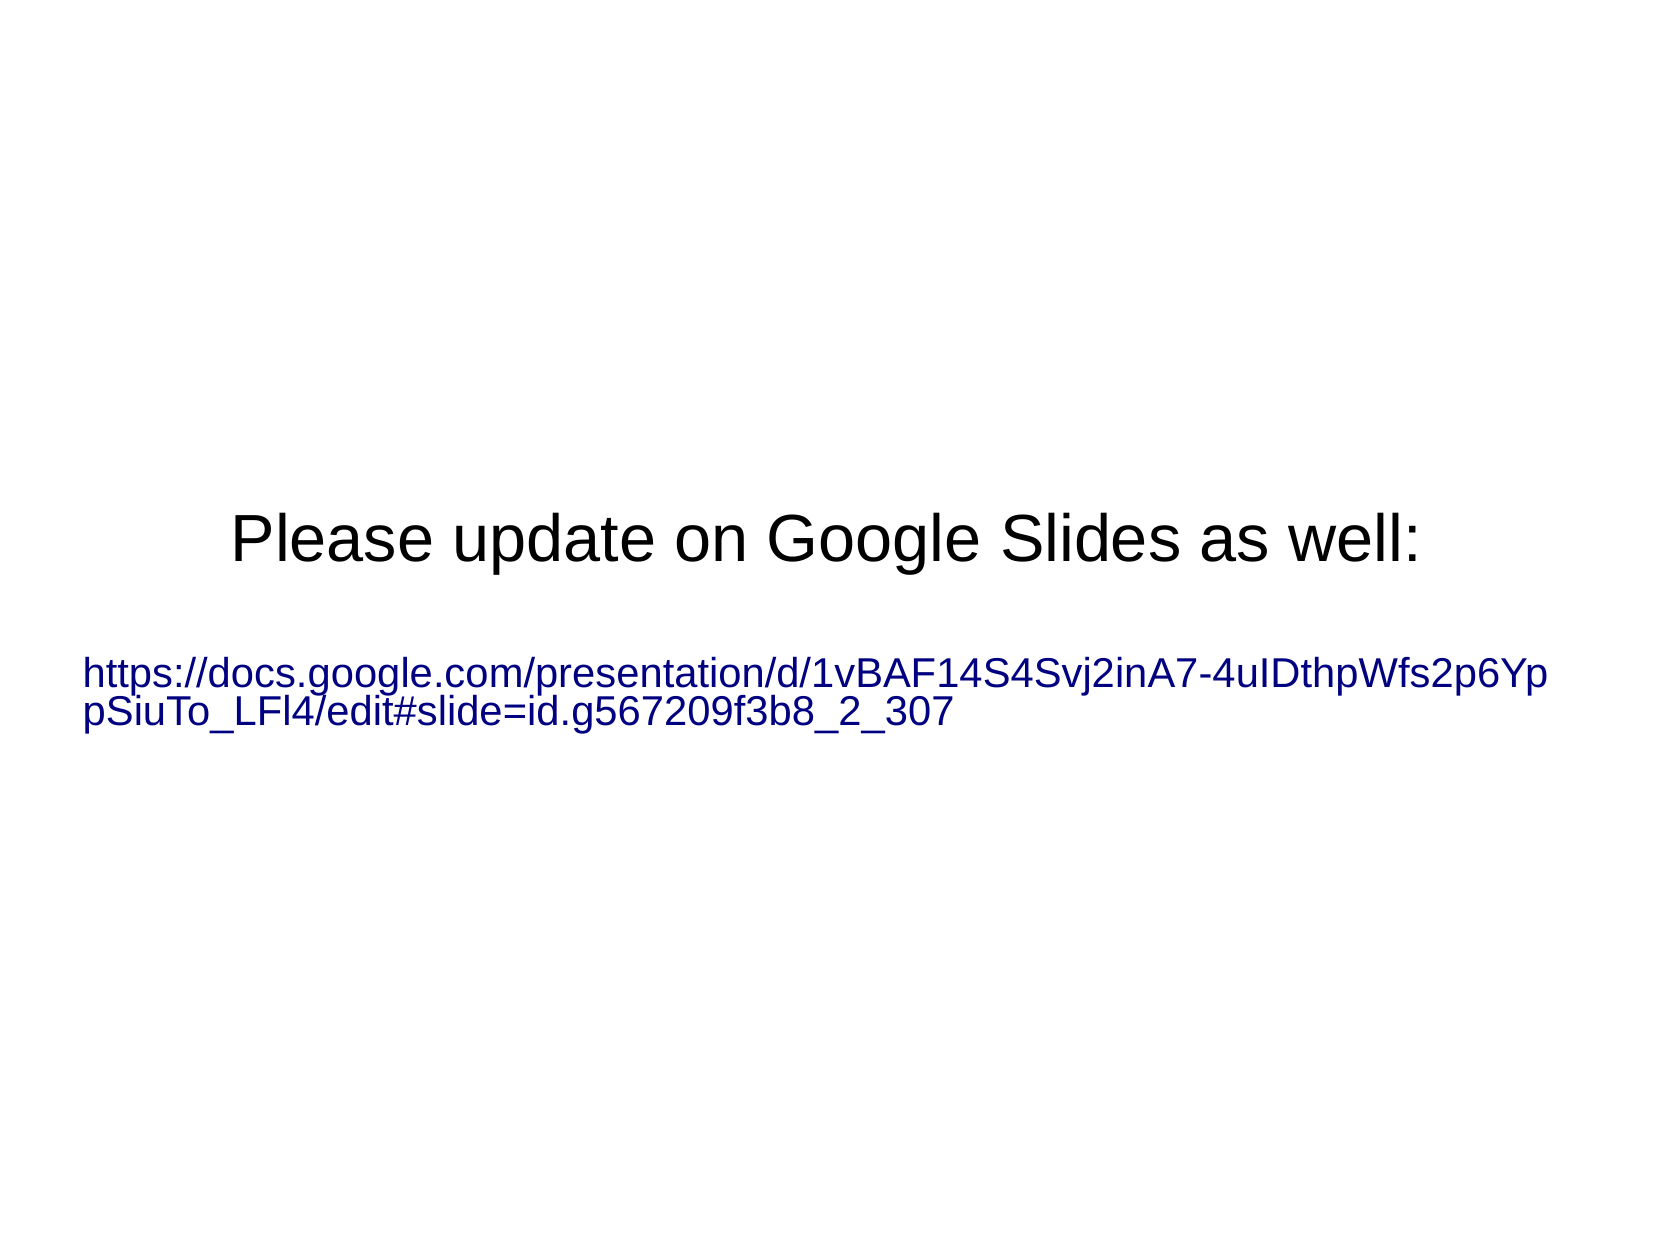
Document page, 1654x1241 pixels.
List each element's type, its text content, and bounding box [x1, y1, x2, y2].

text_box Please update on Google Slides as well: https://docs.google.com/presentation/d/1vBAF14S4Svj2inA7-4uIDthpWfs2p6YppSiuTo_LFl4/edit#slide=id.g567209f3b8_2_307 [82, 135, 1571, 1096]
